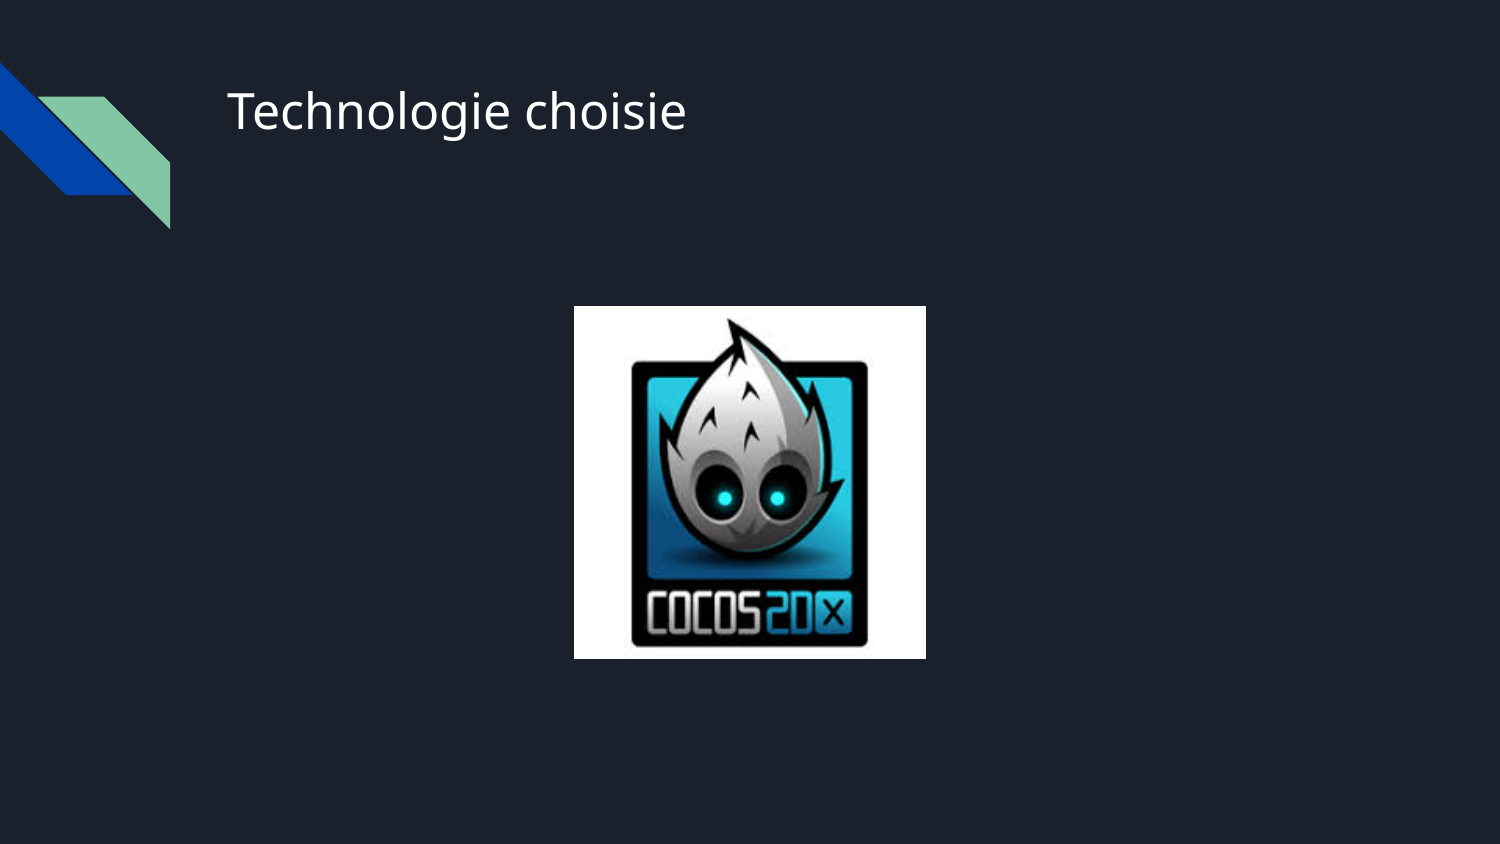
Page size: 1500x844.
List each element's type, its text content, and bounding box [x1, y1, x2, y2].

picture [574, 306, 926, 659]
title Technologie choisie [212, 64, 1368, 215]
